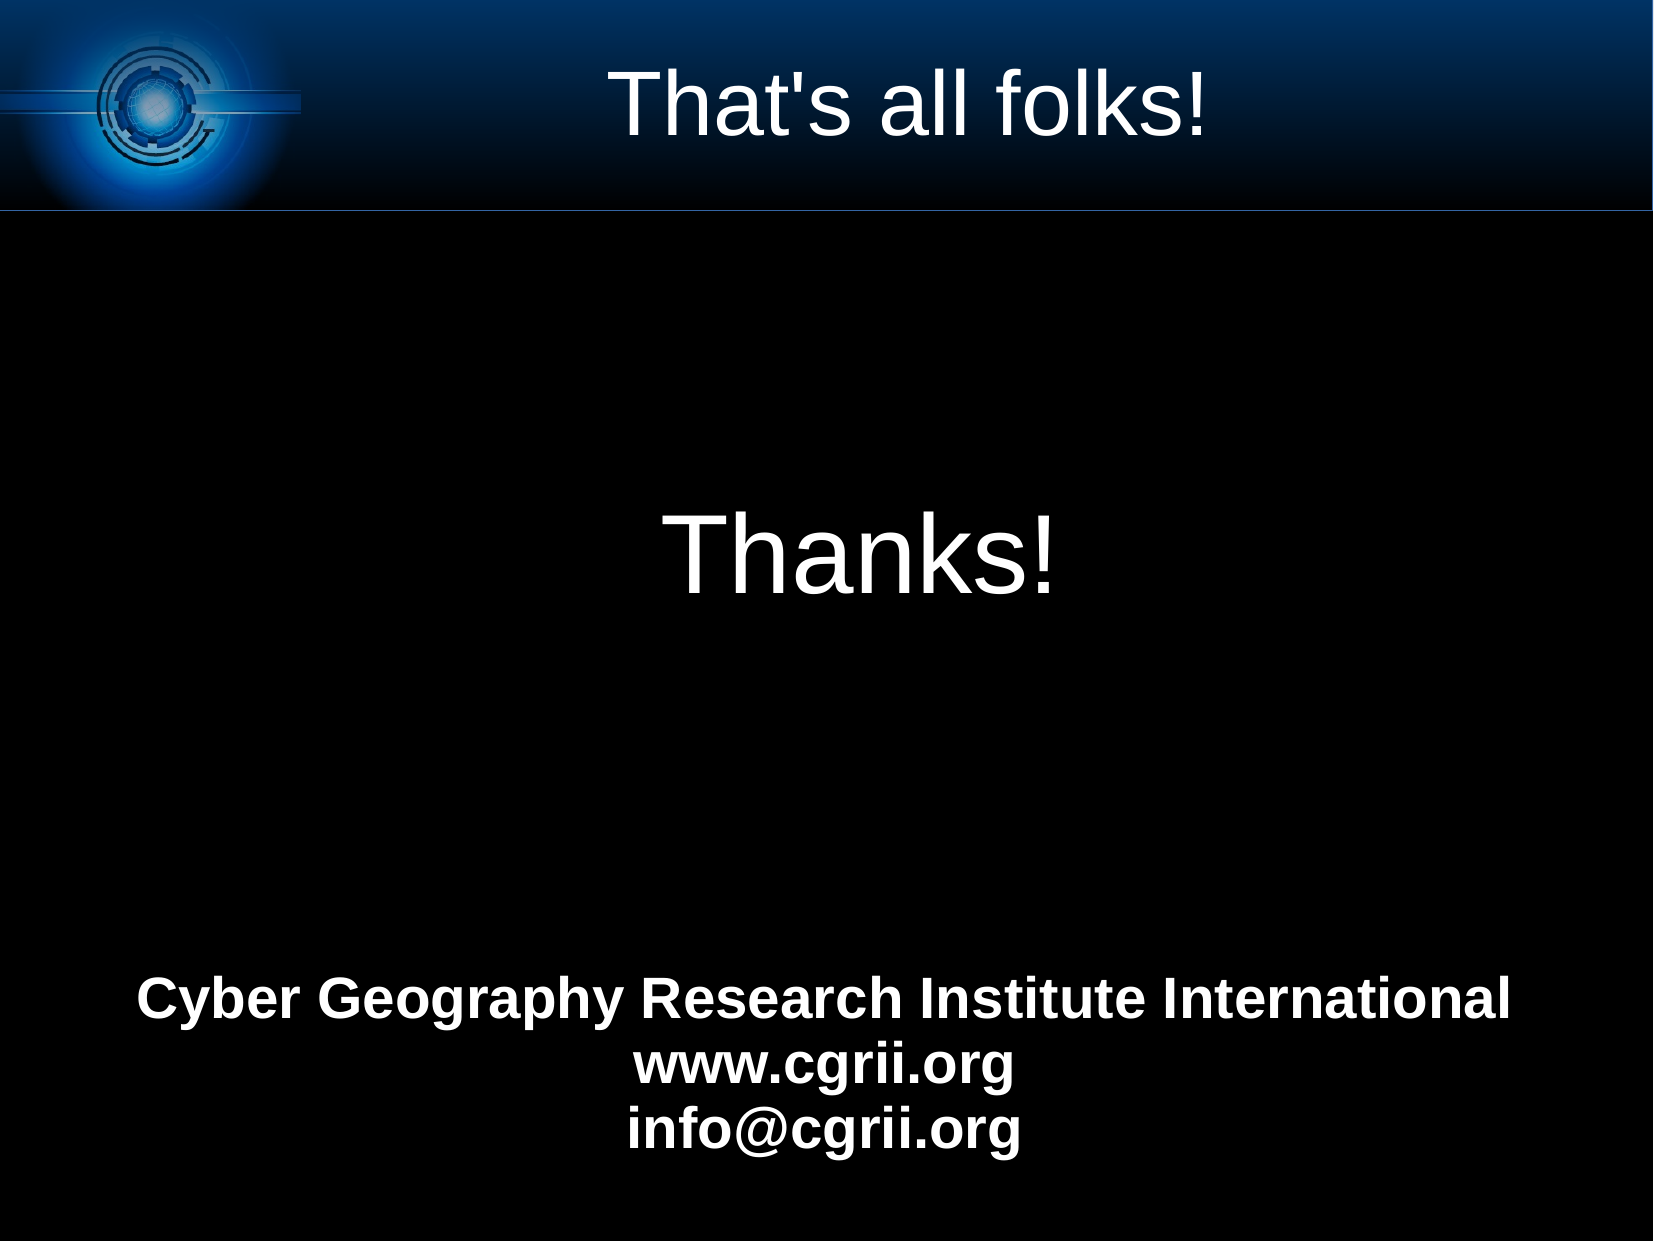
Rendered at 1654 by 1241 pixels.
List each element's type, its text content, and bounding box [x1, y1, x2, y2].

list Thanks! [81, 492, 1569, 643]
title That's all folks! [165, 0, 1653, 208]
title Cyber Geography Research Institute International www.cgrii.org info@cgrii.org [45, 965, 1606, 1162]
picture [0, 87, 301, 210]
